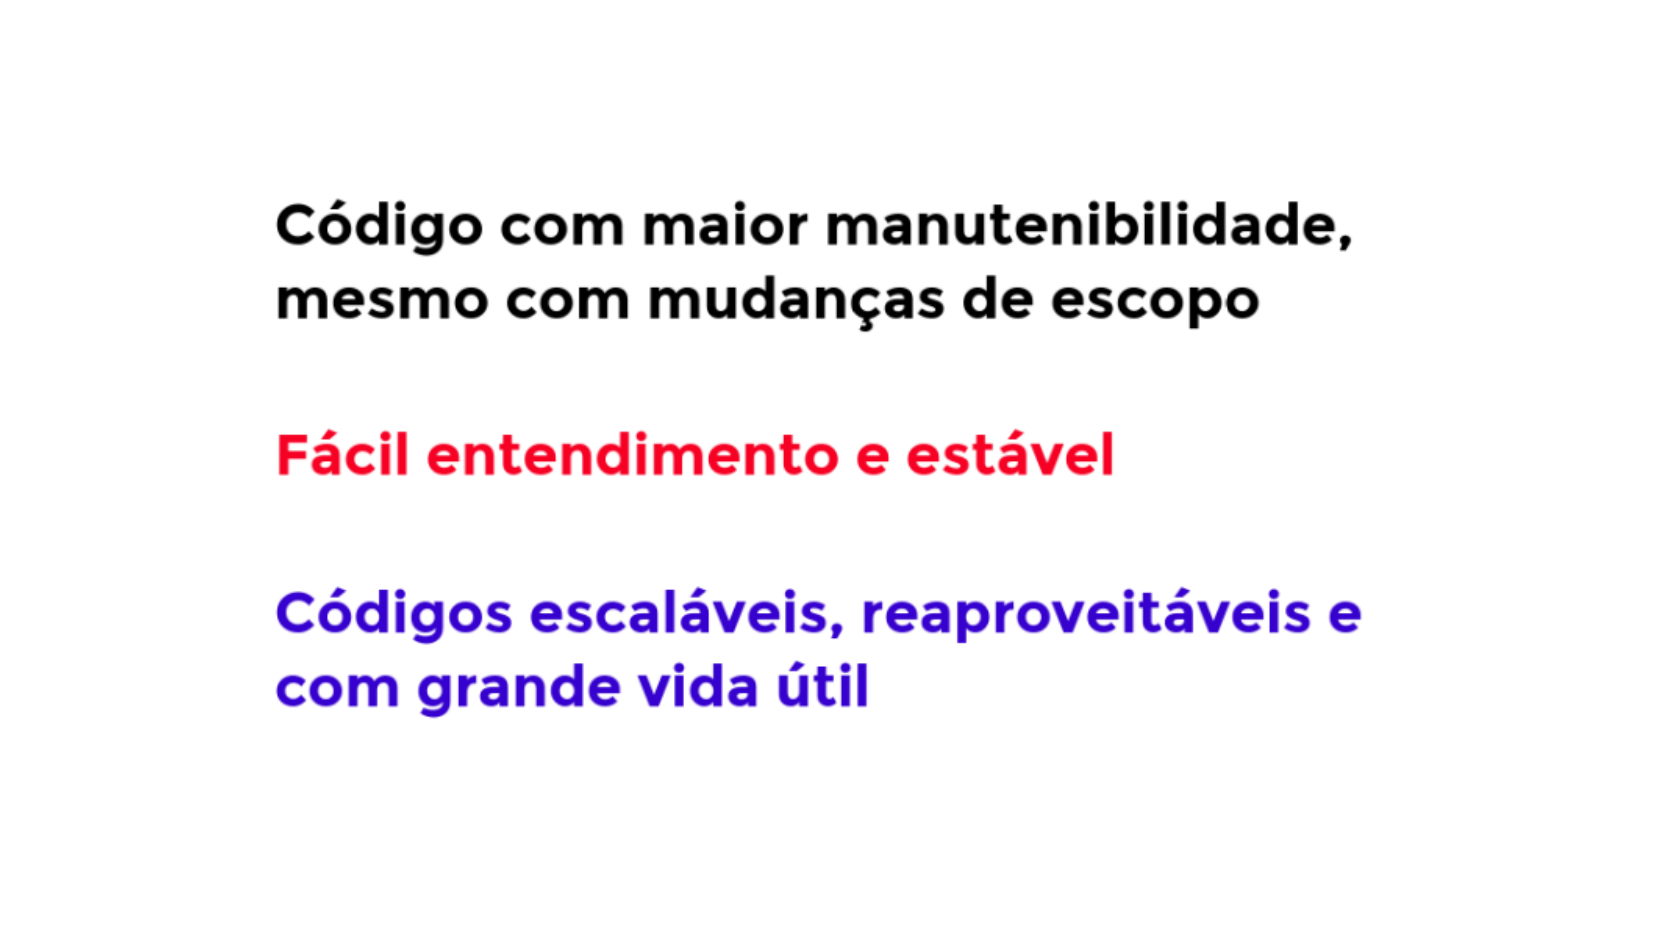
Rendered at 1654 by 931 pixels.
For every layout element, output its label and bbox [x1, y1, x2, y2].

picture [173, 114, 1484, 814]
